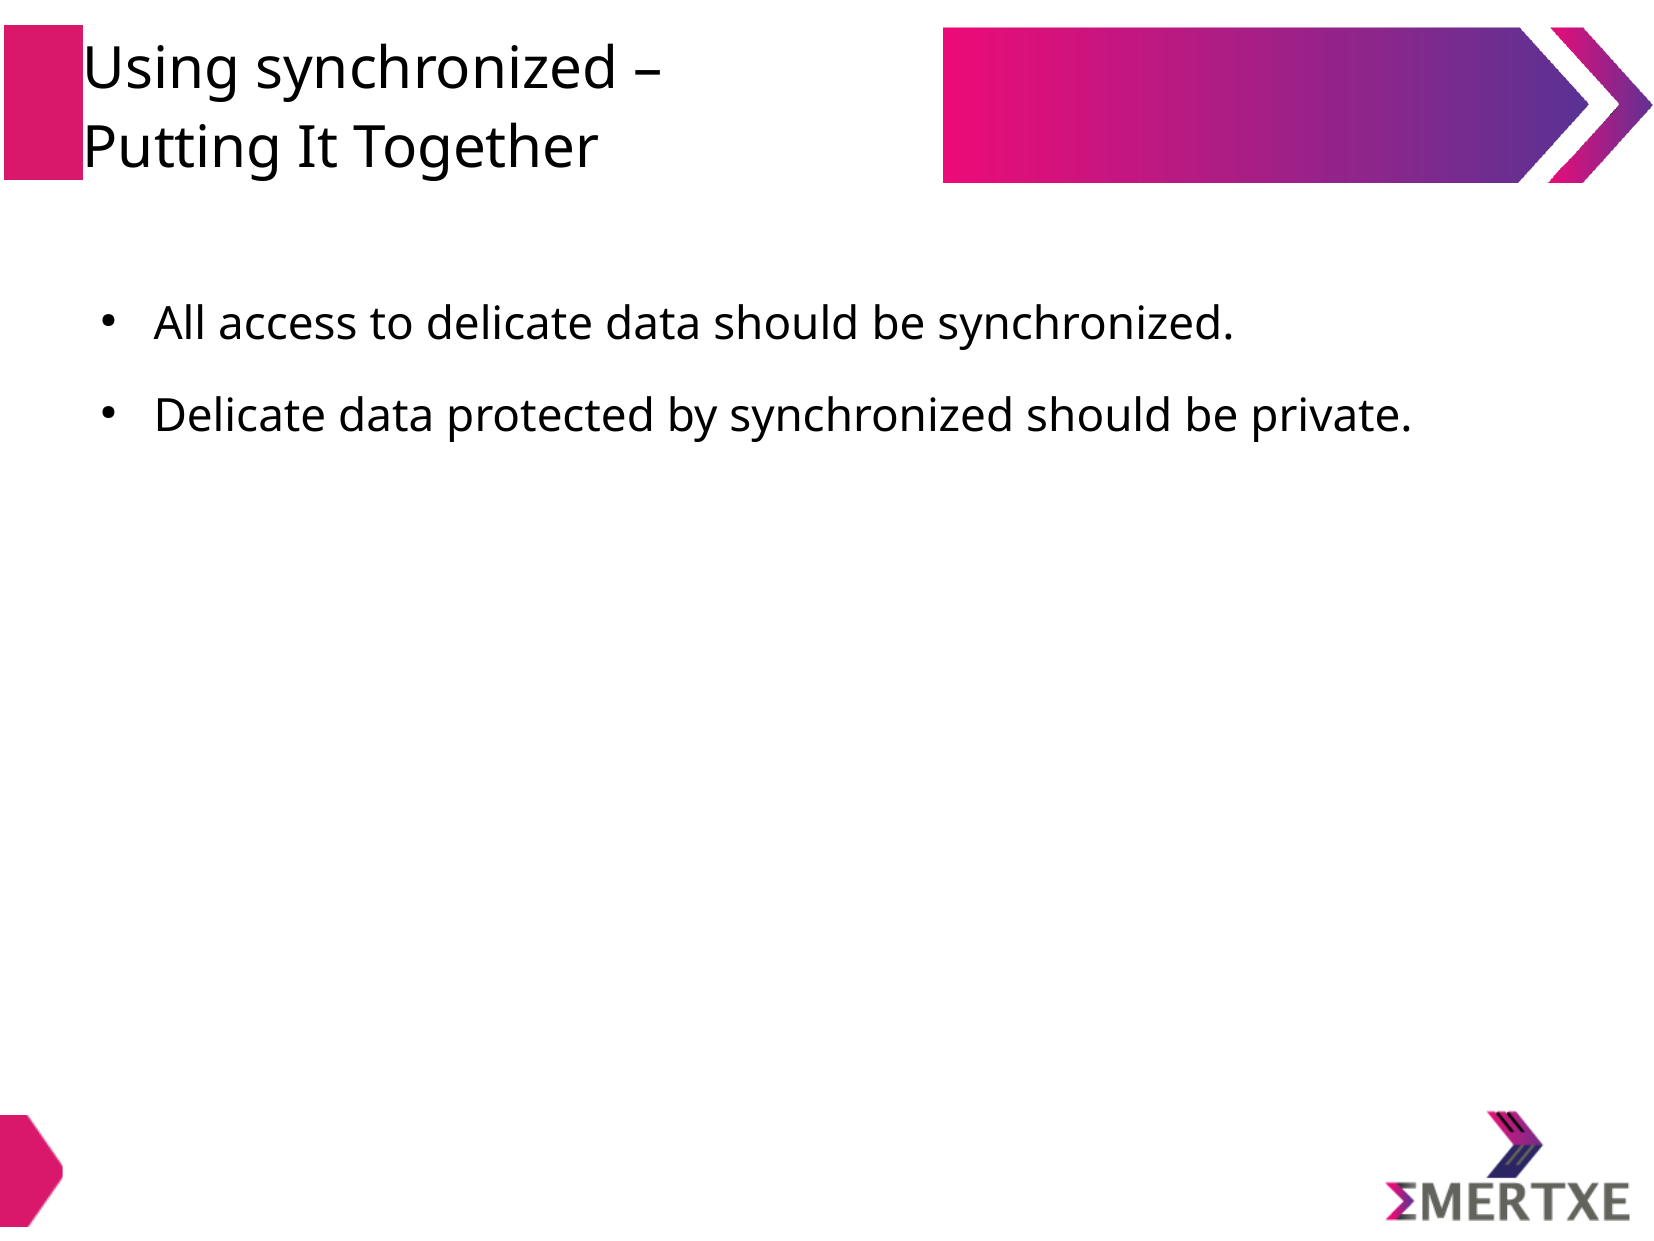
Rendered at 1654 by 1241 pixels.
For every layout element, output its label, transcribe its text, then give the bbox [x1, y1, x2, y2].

title Using synchronized – Putting It Together [82, 2, 1571, 210]
picture [1571, 27, 1653, 183]
picture [1385, 1107, 1631, 1221]
list All access to delicate data should be synchronized. Delicate data protected by synchronized should be private. [82, 290, 1571, 1010]
